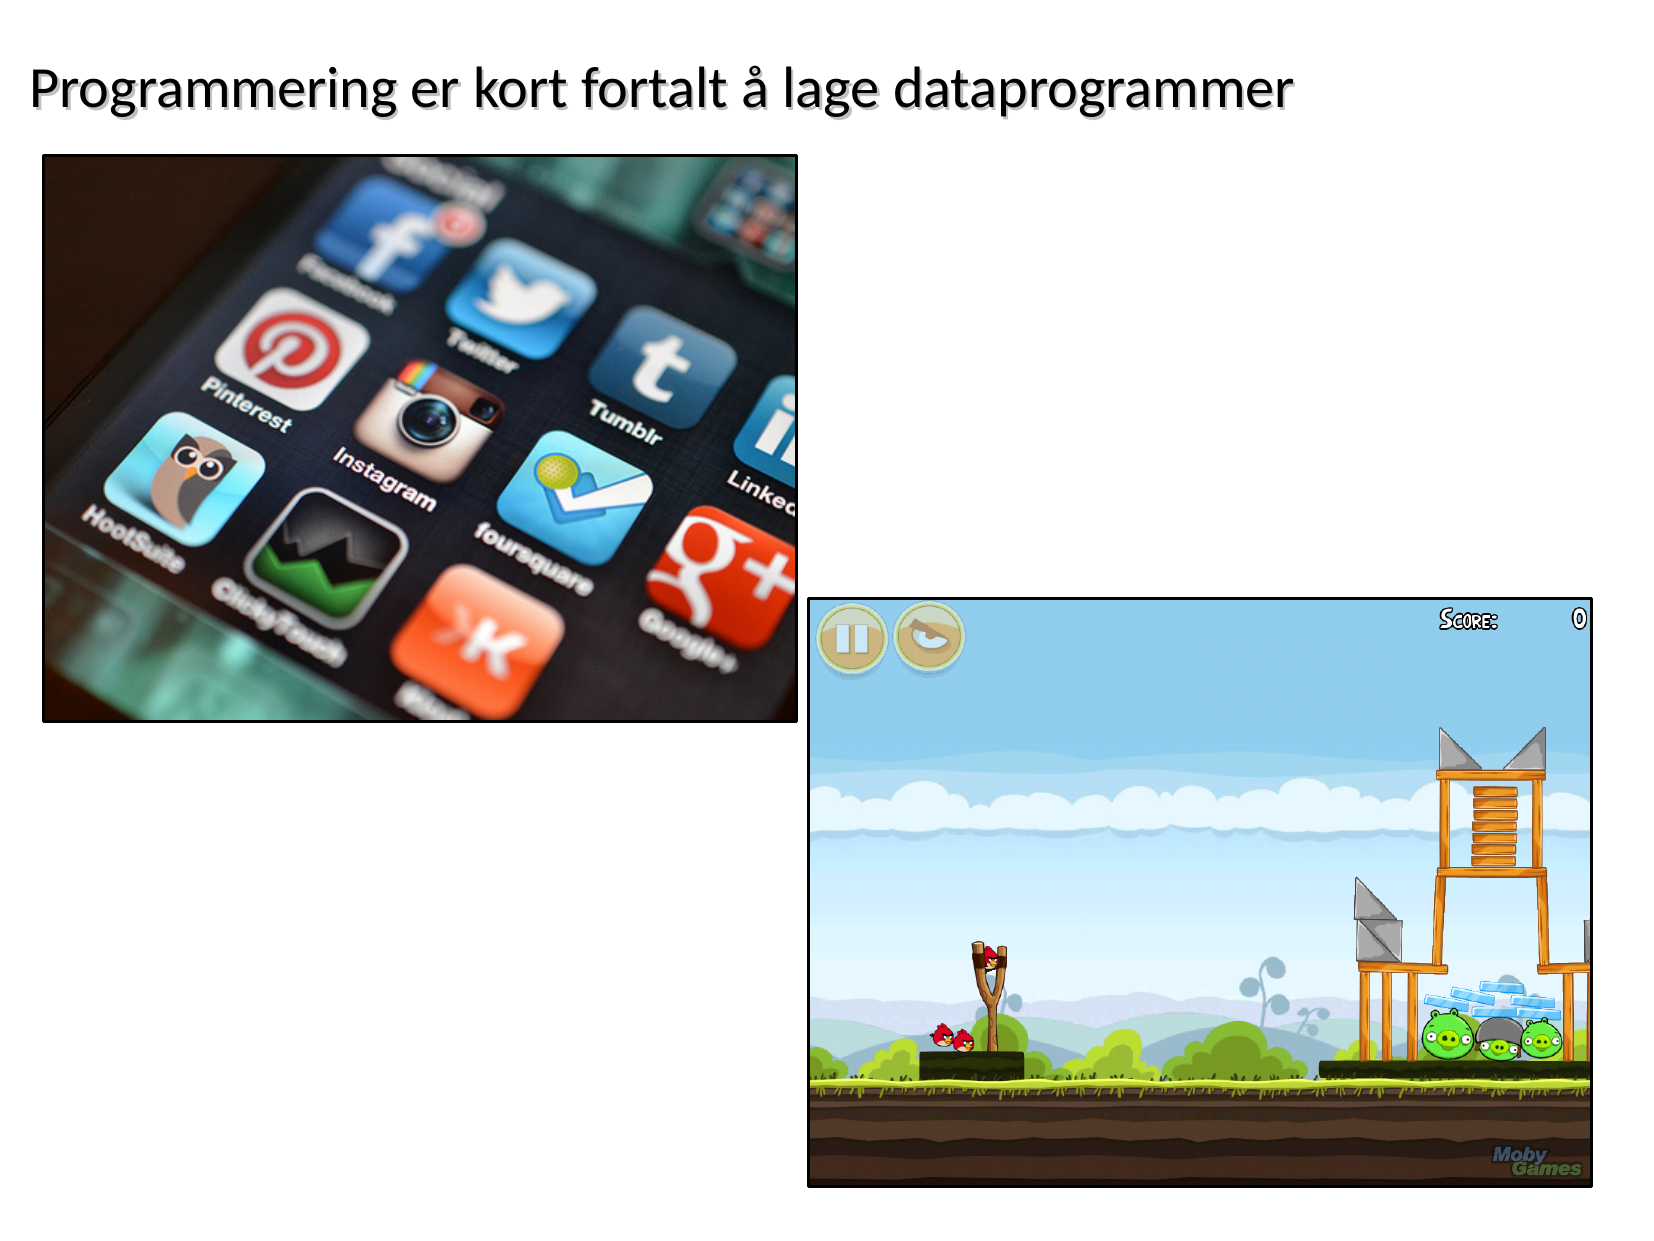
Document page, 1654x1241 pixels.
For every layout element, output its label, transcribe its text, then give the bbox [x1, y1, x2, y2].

picture [45, 270, 796, 721]
text_box Programmering er kort fortalt å lage dataprogrammer [15, 41, 1624, 270]
picture [810, 599, 1590, 1186]
